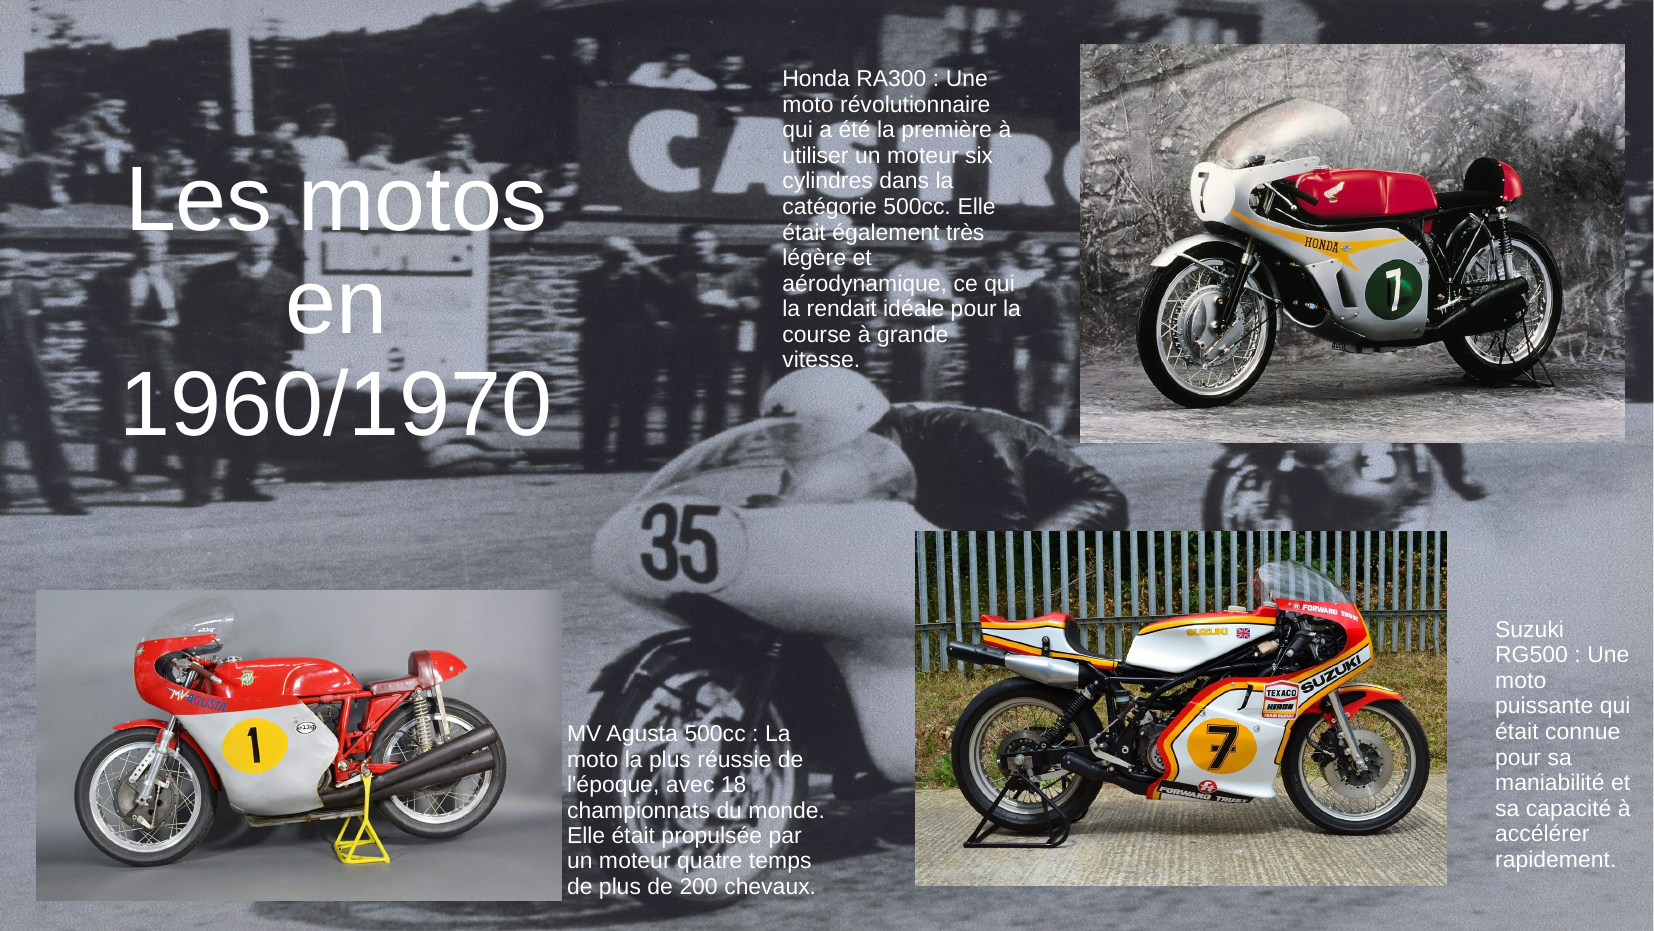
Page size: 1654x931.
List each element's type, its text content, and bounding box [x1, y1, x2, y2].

text_box MV Agusta 500cc : La moto la plus réussie de l'époque, avec 18 championnats du monde. Elle était propulsée par un moteur quatre temps de plus de 200 chevaux. [552, 713, 846, 931]
text_box Honda RA300 : Une moto révolutionnaire qui a été la première à utiliser un moteur six cylindres dans la catégorie 500cc. Elle était également très légère et aérodynamique, ce qui la rendait idéale pour la course à grande vitesse. [767, 58, 1039, 428]
text_box Suzuki RG500 : Une moto puissante qui était connue pour sa maniabilité et sa capacité à accélérer rapidement. [1480, 609, 1654, 931]
picture [0, 0, 1654, 931]
title Les motos en 1960/1970 [112, 147, 562, 456]
